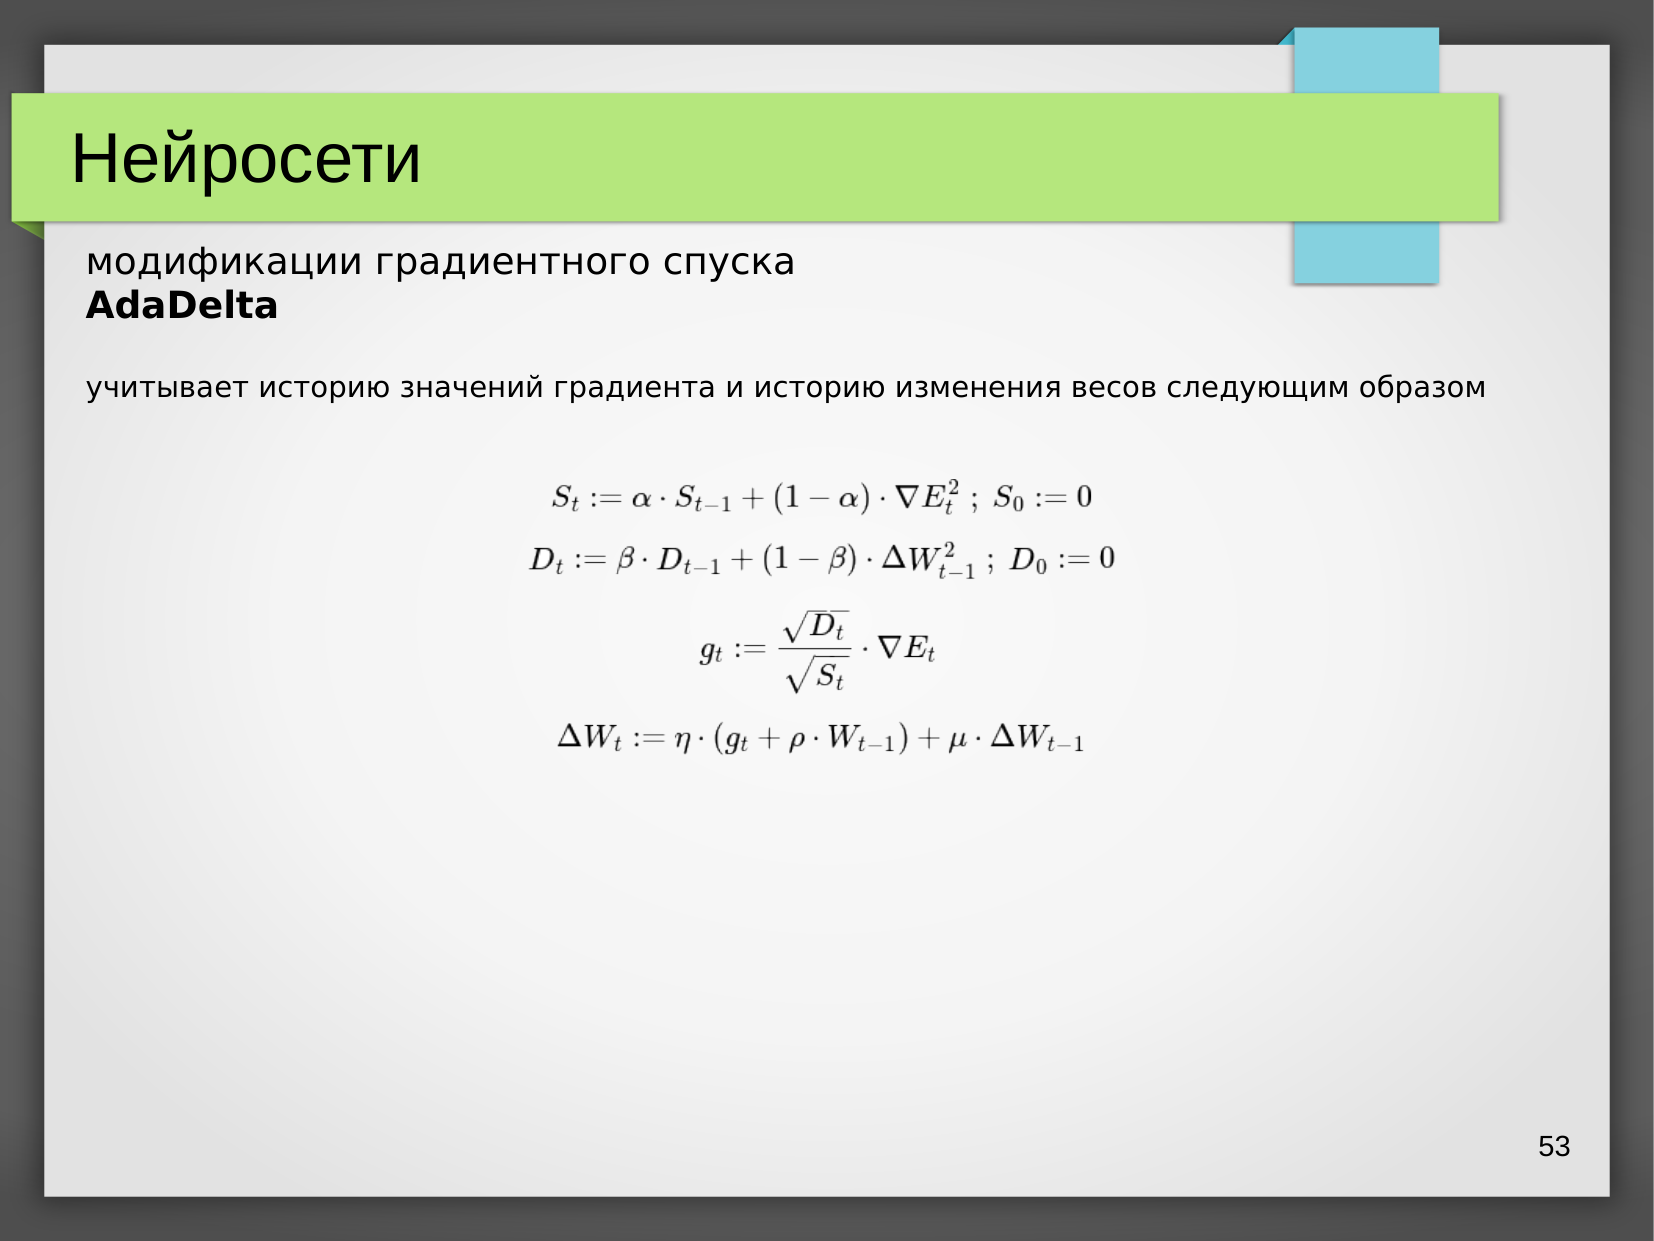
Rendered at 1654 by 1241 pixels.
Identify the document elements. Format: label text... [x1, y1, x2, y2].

text_box модификации градиентного спуска AdaDelta учитывает историю значений градиента и историю изменения весов следующим образом [70, 232, 1512, 447]
title Нейросети [70, 118, 1205, 199]
picture [0, 0, 1654, 1241]
